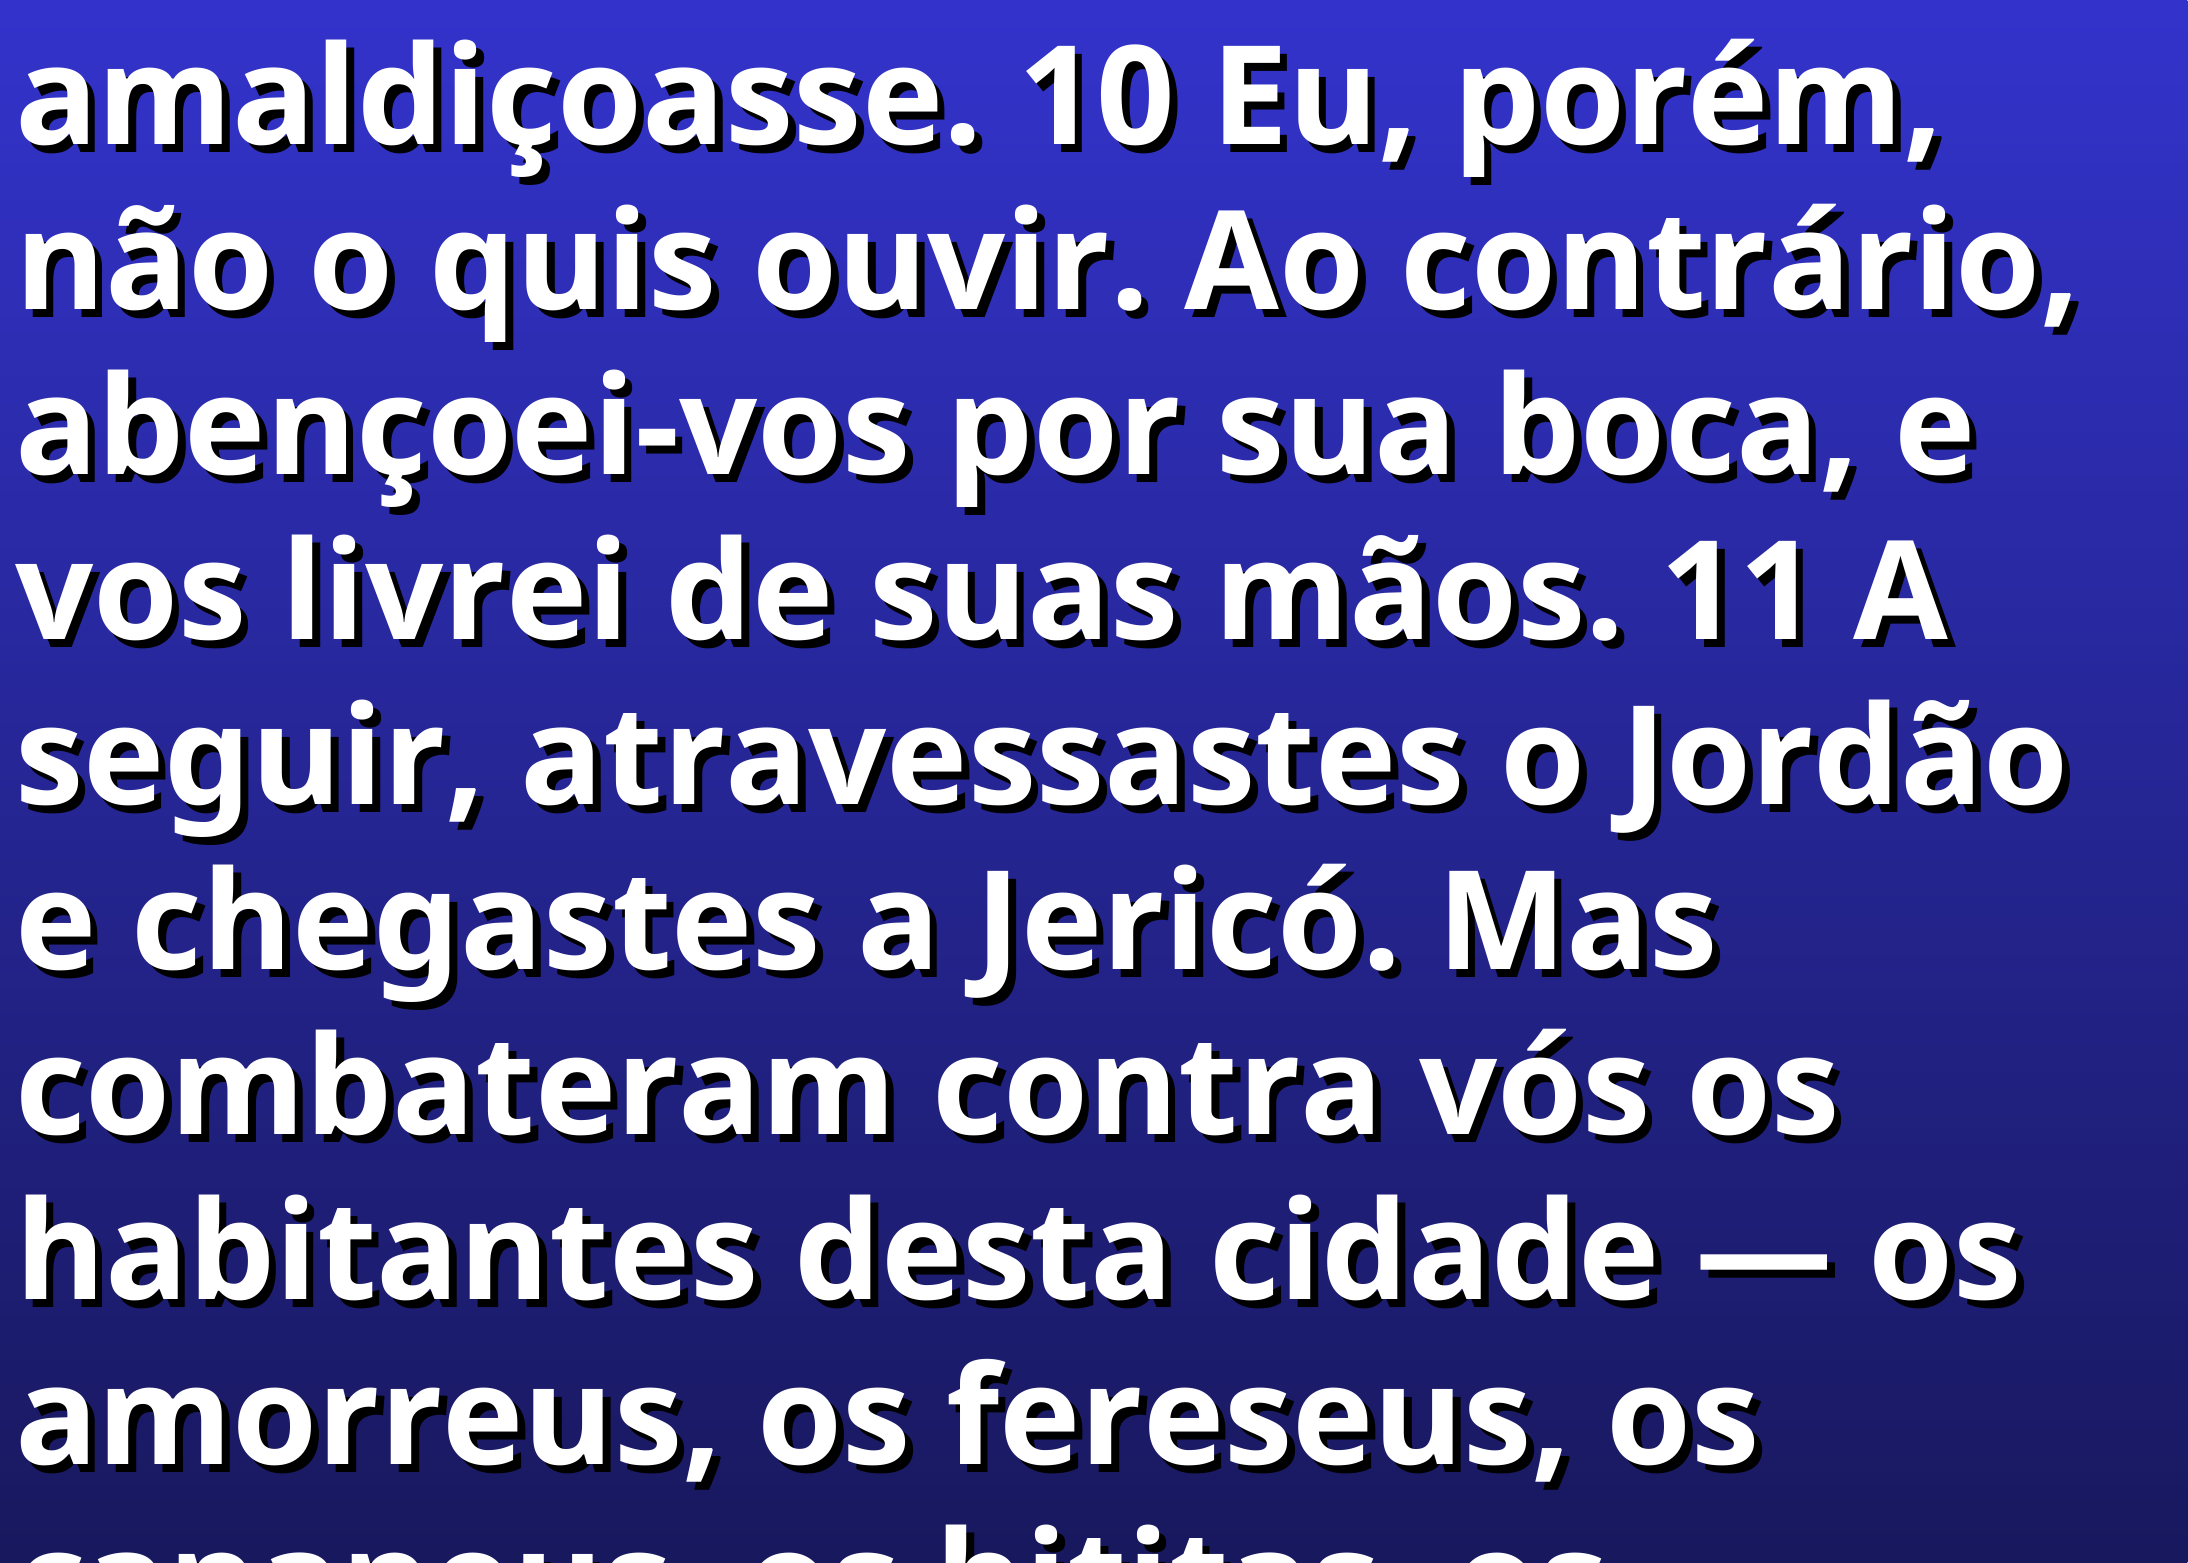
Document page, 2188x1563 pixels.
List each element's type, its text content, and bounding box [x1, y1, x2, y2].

text_box amaldiçoasse. 10 Eu, porém, não o quis ouvir. Ao contrário, abençoei-vos por sua boca, e vos livrei de suas mãos. 11 A seguir, atravessastes o Jordão e chegastes a Jericó. Mas combateram contra vós os habitantes desta cidade — os amorreus, os fereseus, os cananeus, os hititas, os gergeseus, os heveus e os jebuseus. Eu, porém, entreguei-os em vossas mãos. 12 Enviei à vossa frente vespões que os expulsaram da vossa presença — os dois reis dos amorreus — e isso não com a tua espada nem com o teu arco. 13 Eu vos dei uma terra que não lavrastes, cidades que não edificastes, e nelas habitais, vinhas e olivais que não plantastes, e comeis de seus frutos". [0, 0, 2188, 1563]
